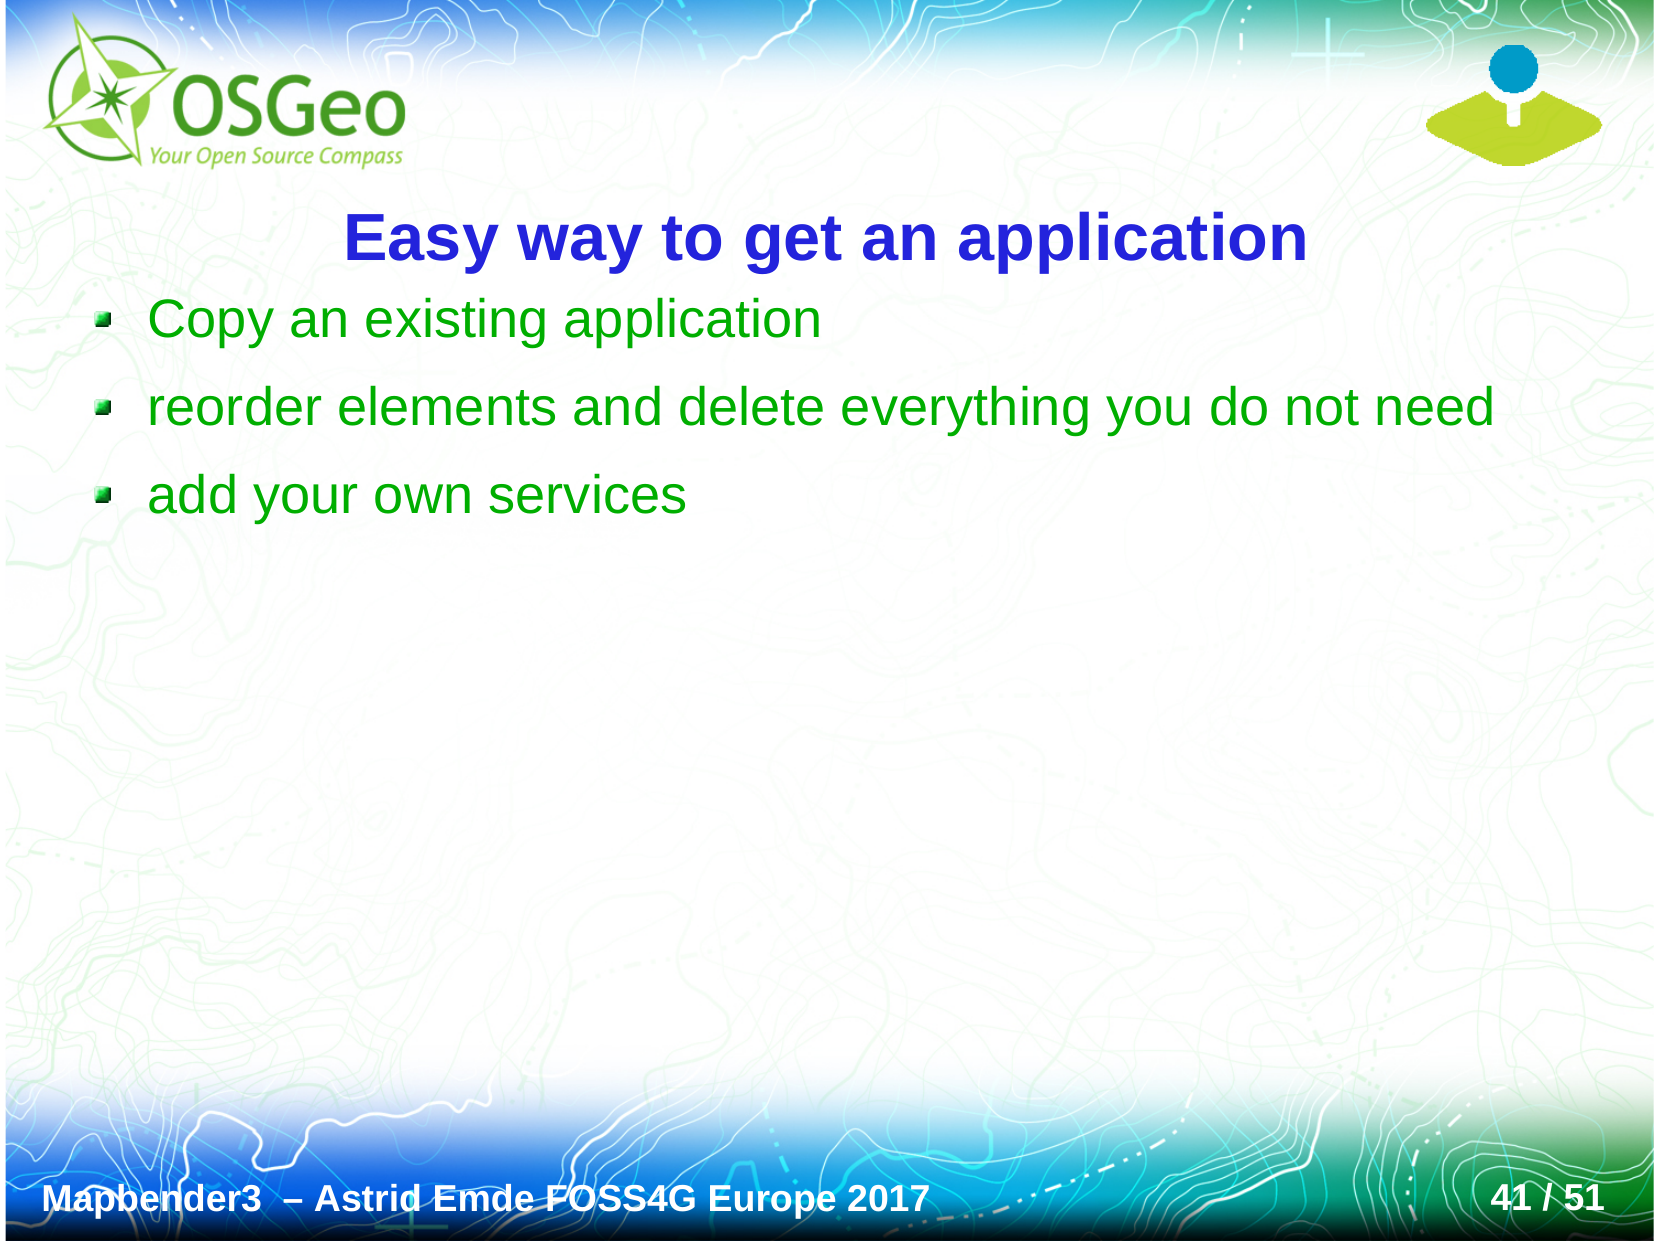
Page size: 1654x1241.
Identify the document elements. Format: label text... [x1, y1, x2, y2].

title Easy way to get an application [82, 188, 1571, 361]
picture [5, 0, 1654, 1241]
list Copy an existing application reorder elements and delete everything you do not need add your own services [76, 288, 1565, 1093]
